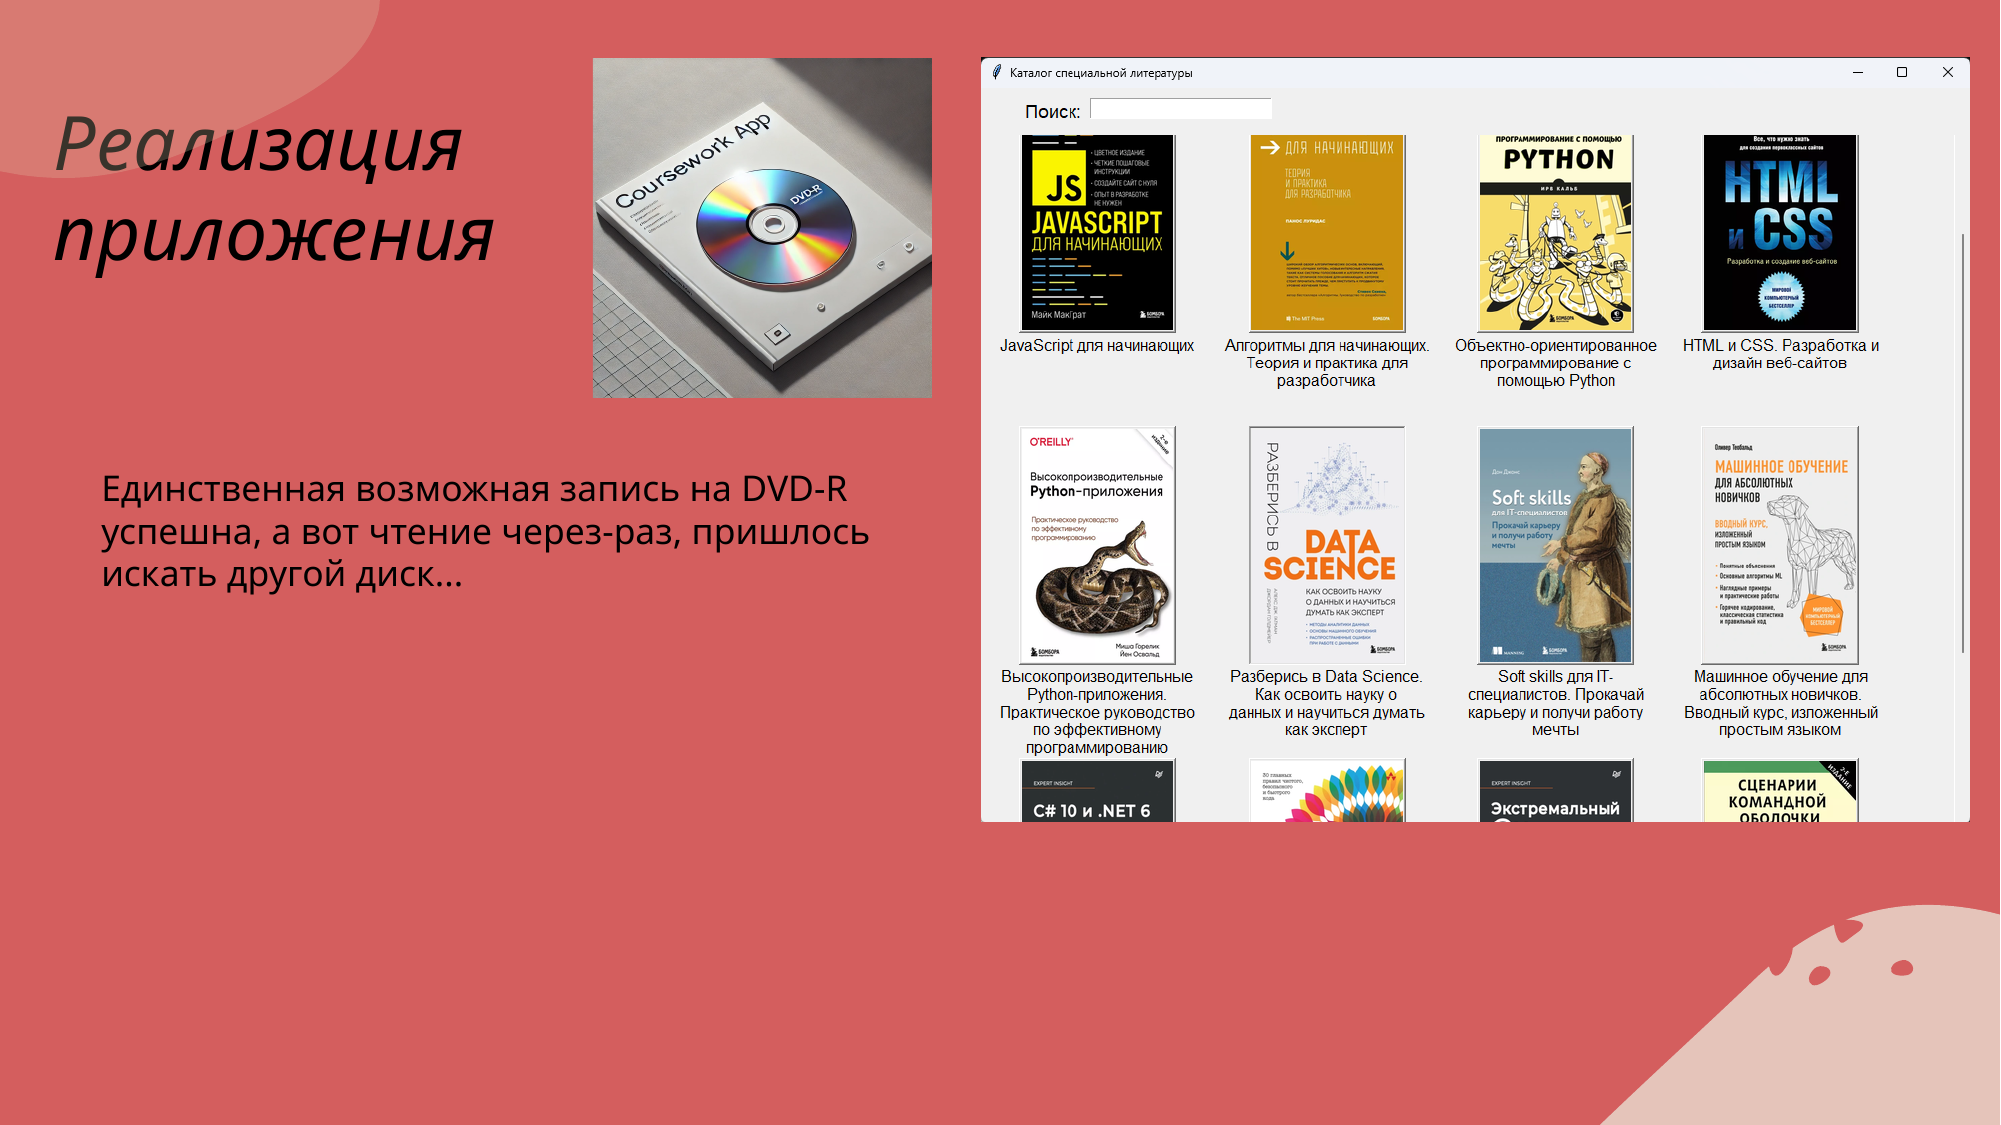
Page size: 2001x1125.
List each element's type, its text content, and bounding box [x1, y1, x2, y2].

text_box Единственная возможная запись на DVD-R успешна, а вот чтение через-раз, пришлось искать другой диск... [86, 458, 899, 996]
text_box [0, 0, 2000, 1125]
picture [592, 58, 932, 398]
text_box Реализация приложения [38, 43, 851, 283]
picture [981, 57, 1970, 822]
